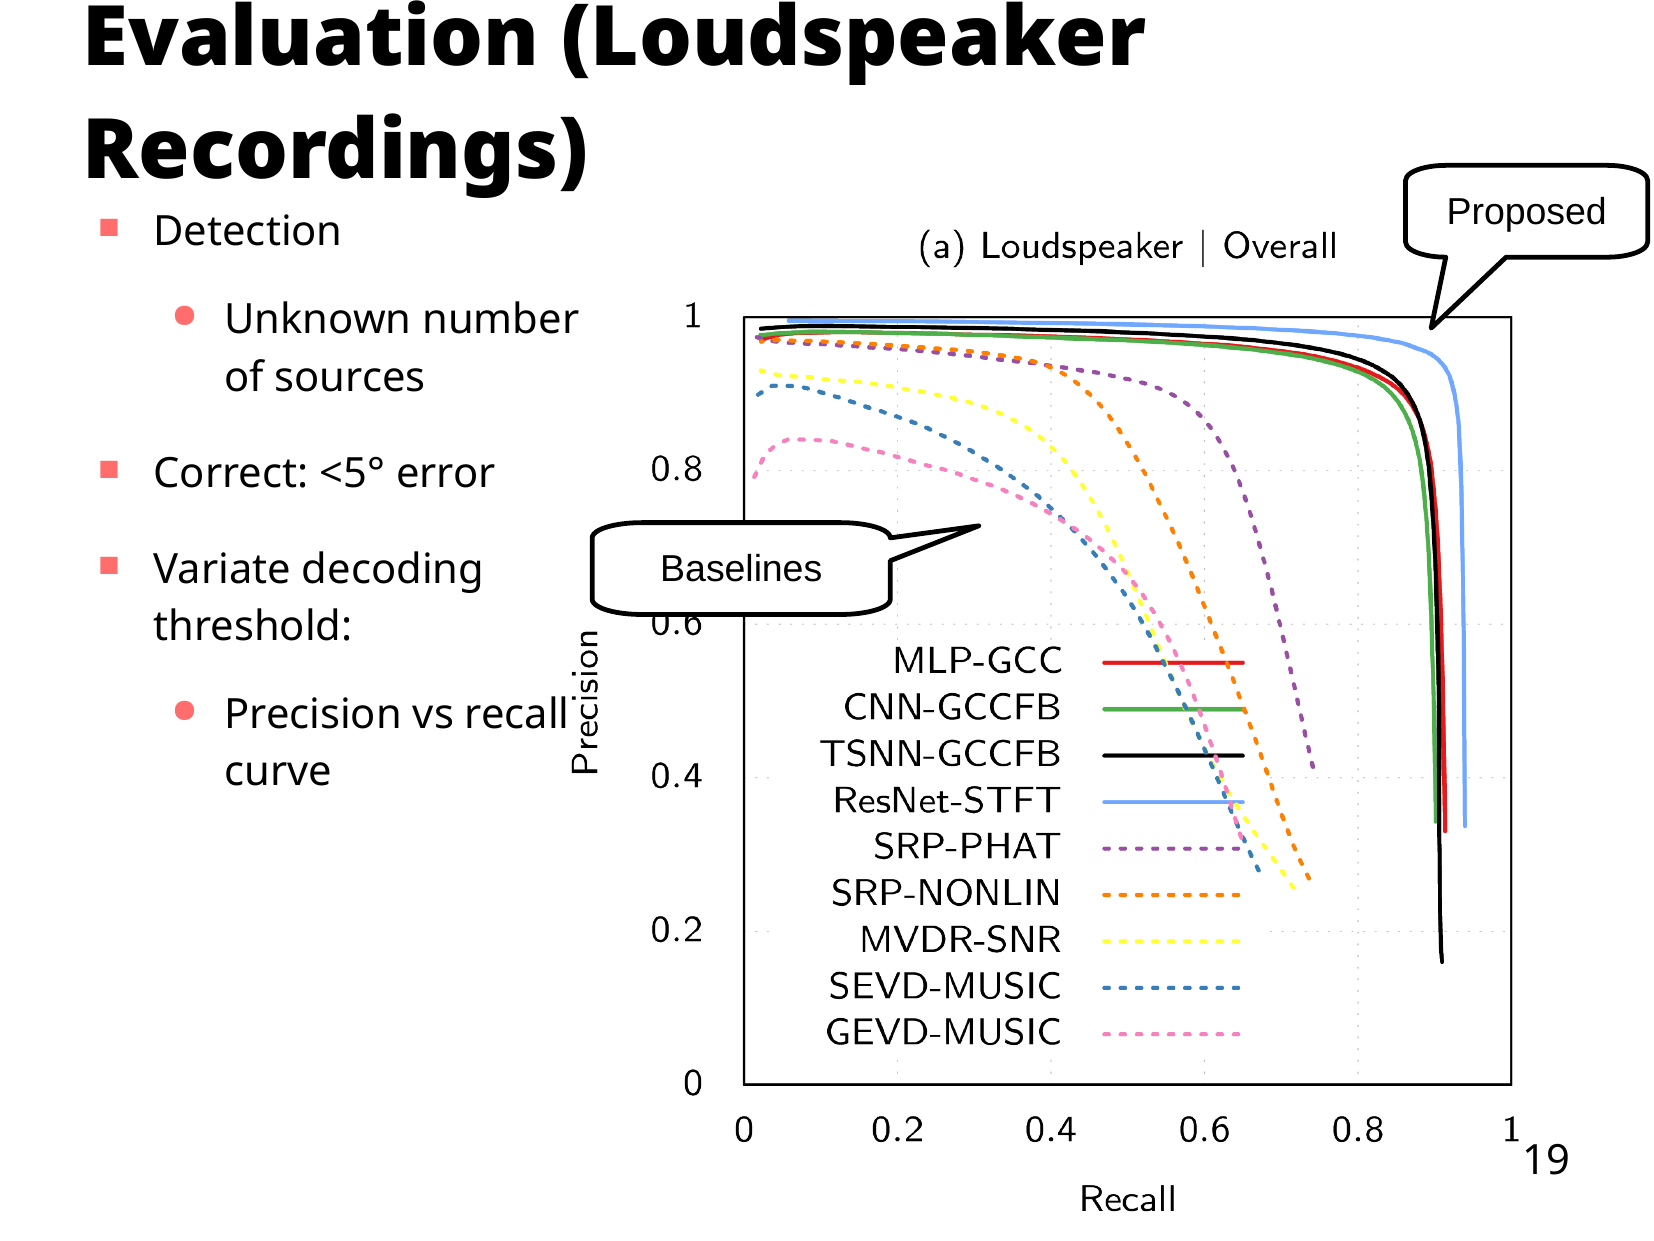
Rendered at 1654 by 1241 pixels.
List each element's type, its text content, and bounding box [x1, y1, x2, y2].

text_box Baselines [592, 522, 979, 615]
list Detection Unknown number of sources Correct: <5° error Variate decoding threshold: Precision vs recall curve [82, 200, 591, 1182]
text_box Proposed [1405, 165, 1648, 329]
title Evaluation (Loudspeaker Recordings) [82, 37, 1571, 143]
picture [529, 177, 1597, 1233]
